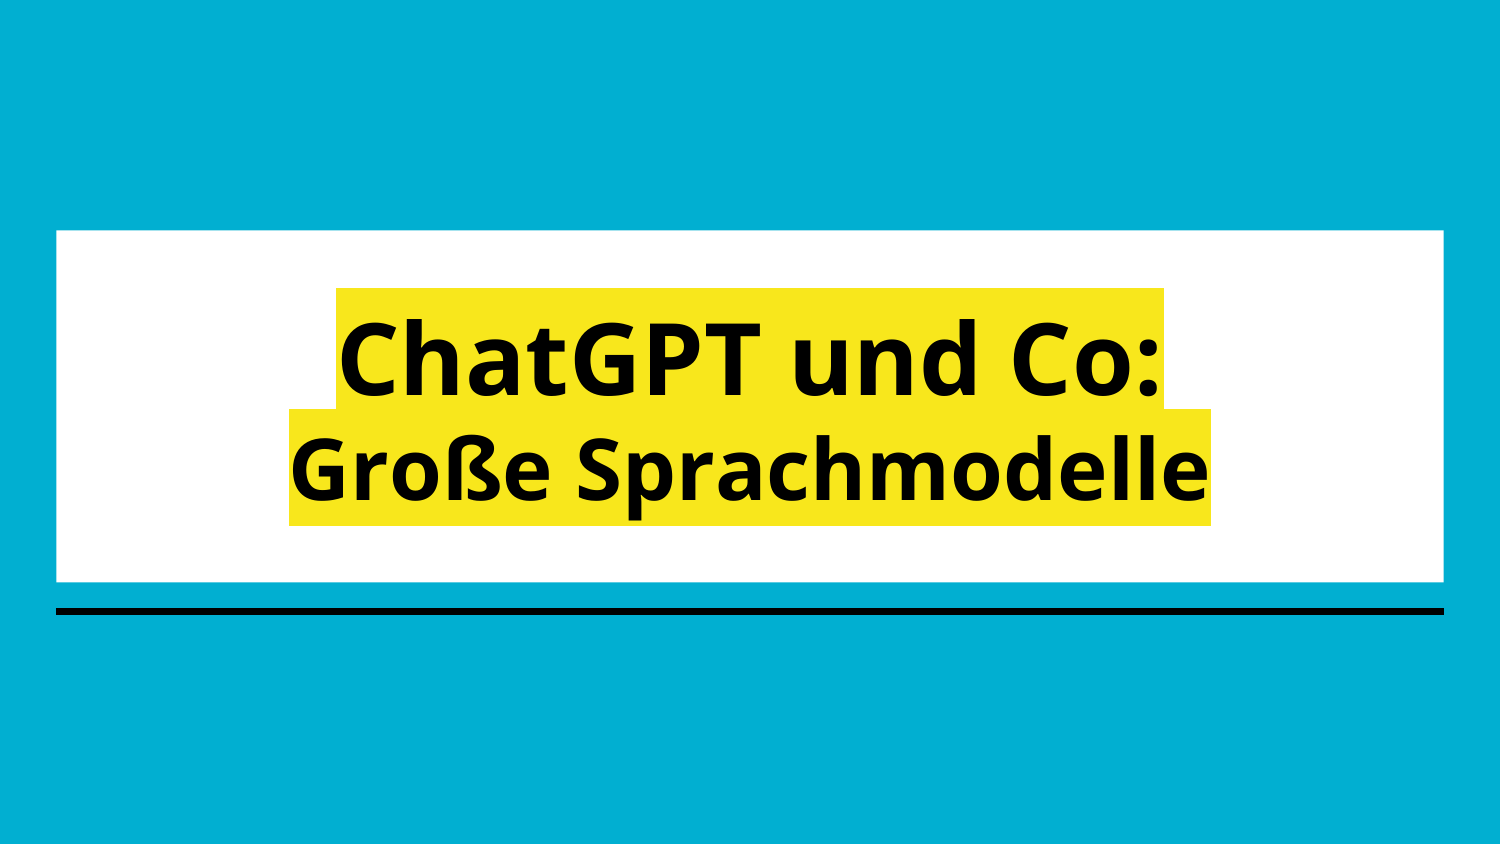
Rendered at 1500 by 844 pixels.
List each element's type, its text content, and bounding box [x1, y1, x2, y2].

title ChatGPT und Co: Große Sprachmodelle [56, 230, 1444, 583]
